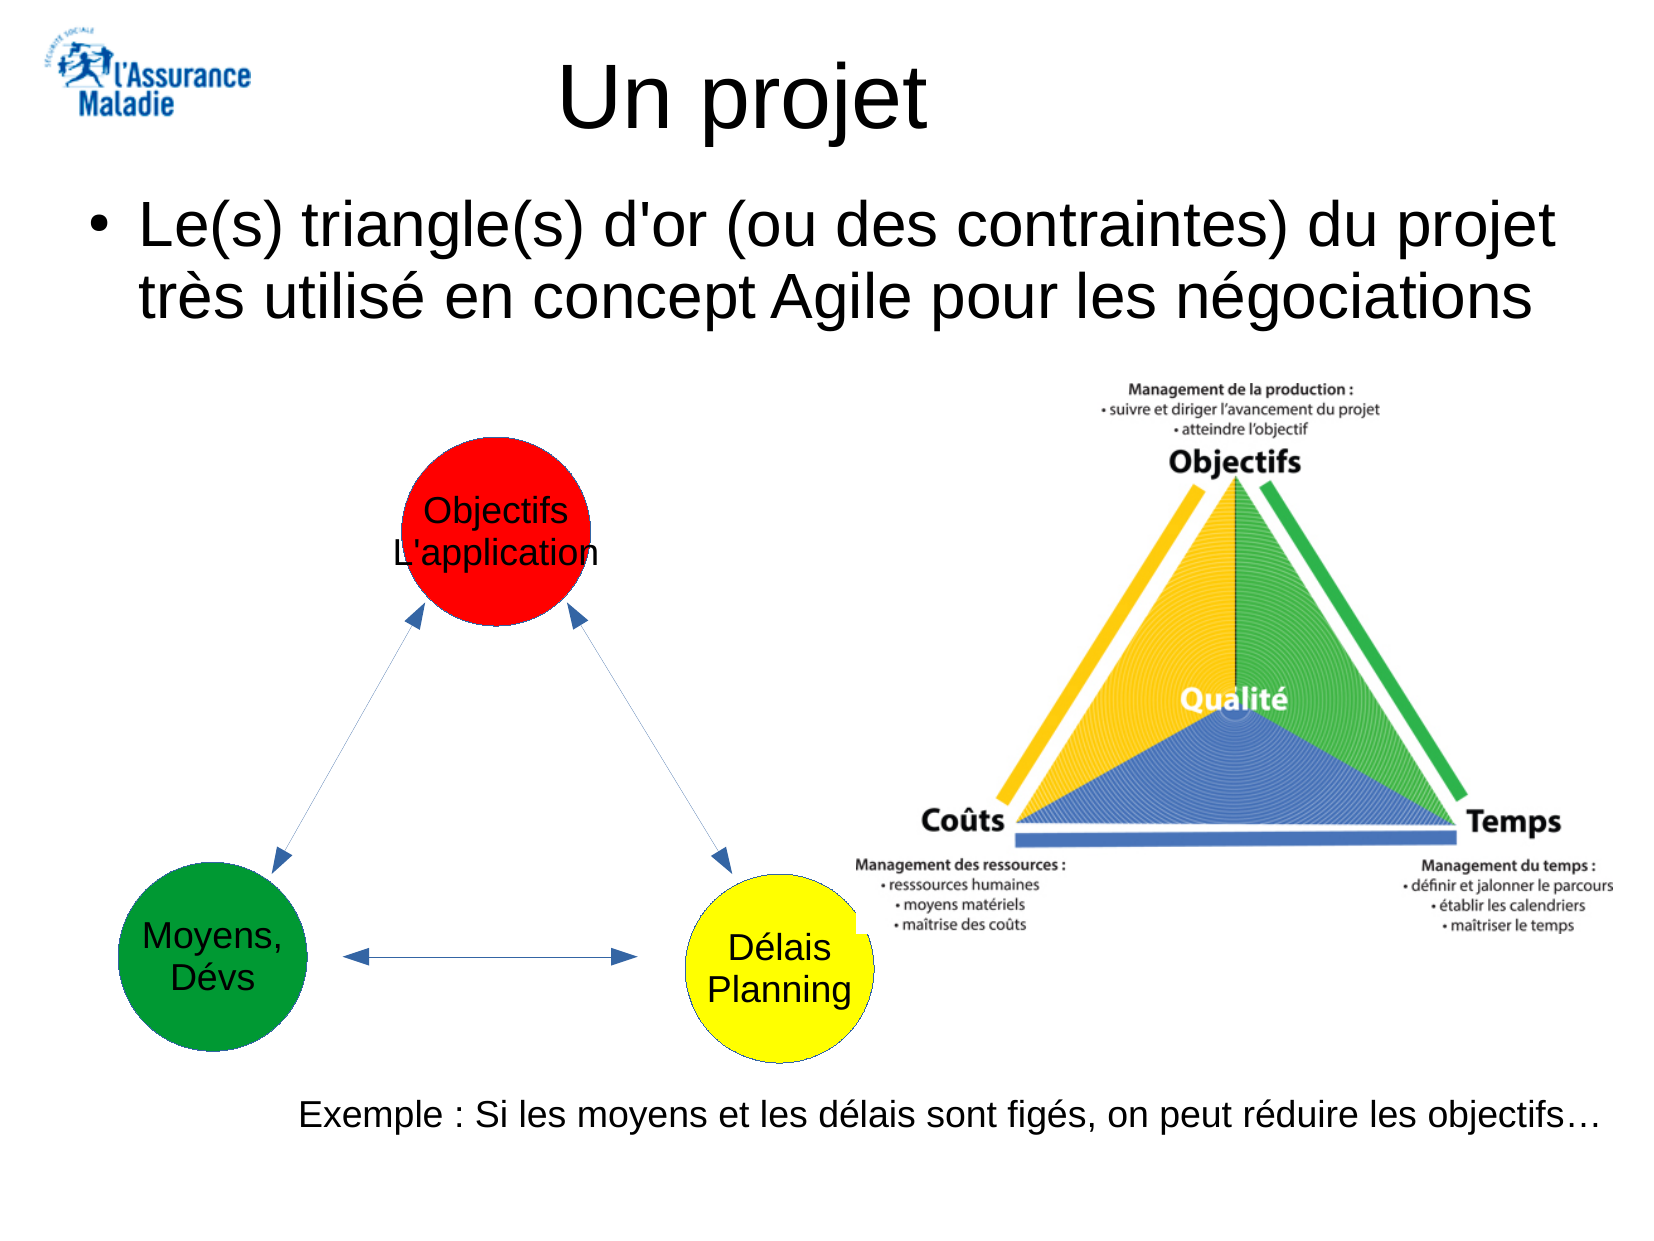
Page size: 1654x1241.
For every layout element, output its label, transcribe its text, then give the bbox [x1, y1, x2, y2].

list Le(s) triangle(s) d'or (ou des contraintes) du projet très utilisé en concept Agile pour les négociations [70, 201, 1559, 355]
text_box Objectifs L'application [401, 437, 591, 627]
title Un projet [70, 0, 1560, 201]
text_box Délais Planning [685, 874, 875, 1064]
picture [23, 23, 251, 118]
text_box Moyens, Dévs [118, 862, 308, 1052]
picture [856, 383, 1613, 934]
text_box Exemple : Si les moyens et les délais sont figés, on peut réduire les objectifs… [283, 1086, 1618, 1186]
